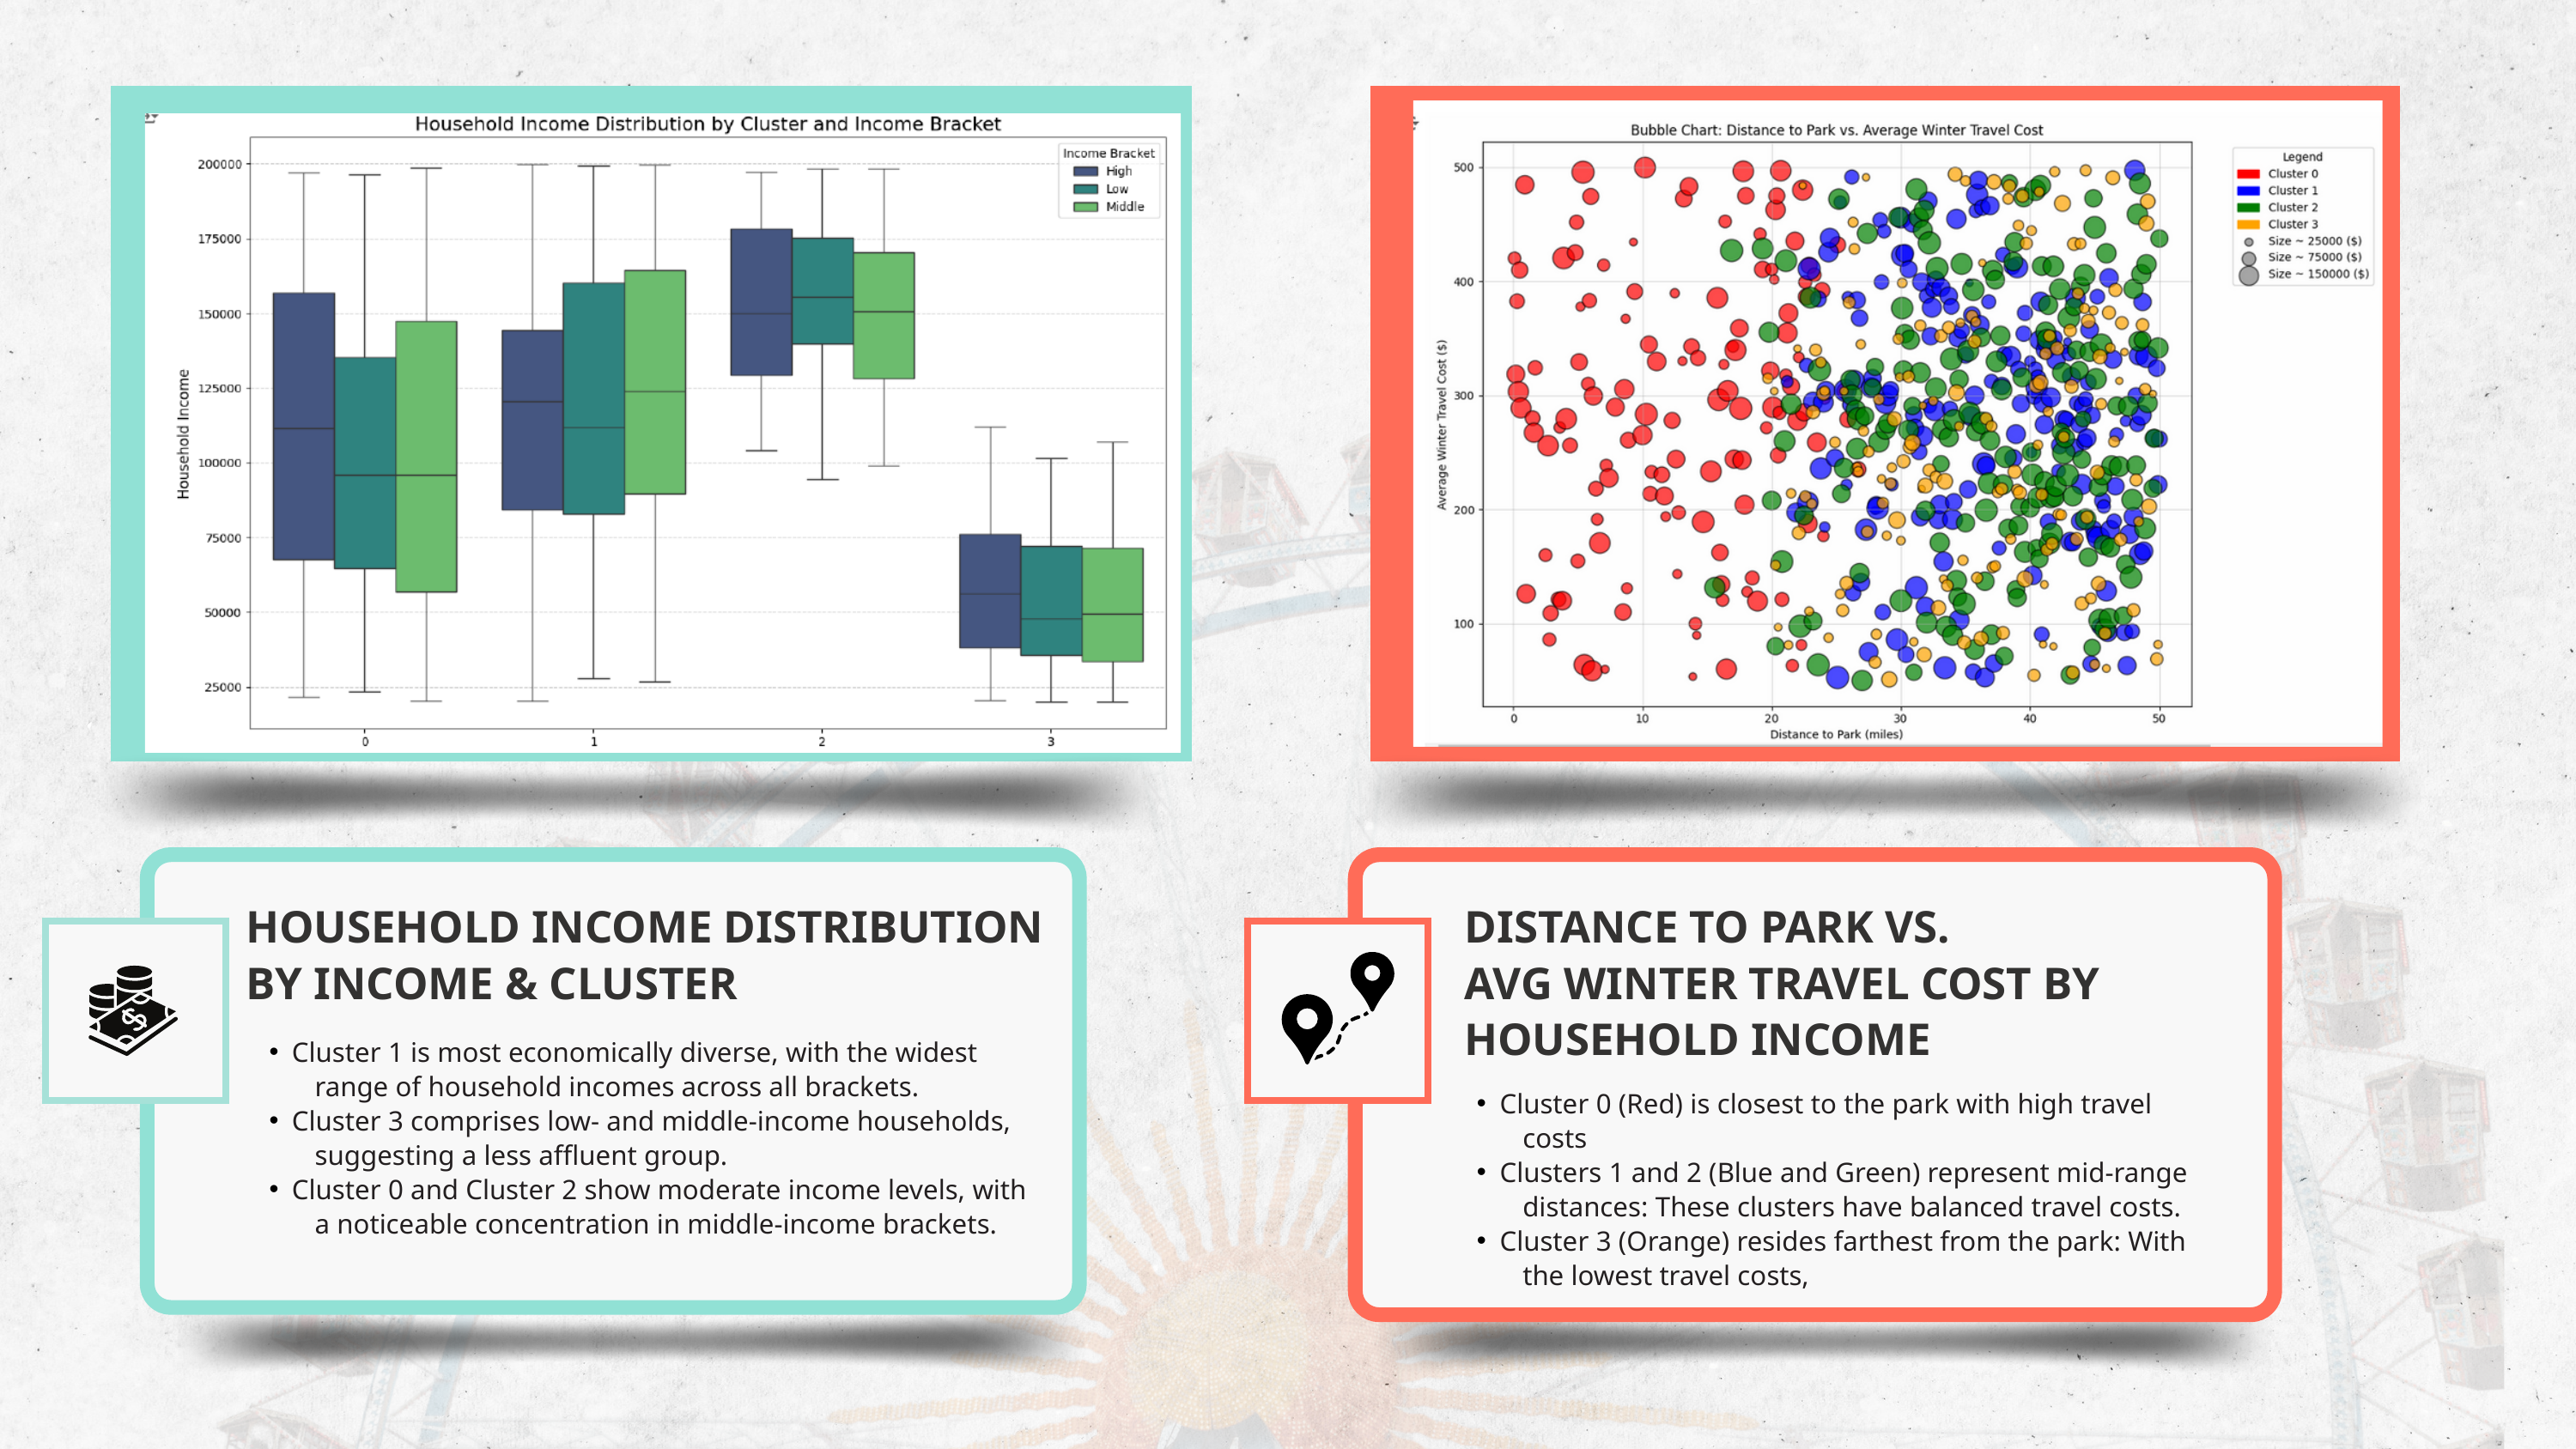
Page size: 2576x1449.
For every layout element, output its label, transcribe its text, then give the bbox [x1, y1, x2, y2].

text_box HOUSEHOLD INCOME DISTRIBUTION BY INCOME & CLUSTER [246, 895, 1069, 1009]
text_box Cluster 0 (Red) is closest to the park with high travel costs Clusters 1 and 2 (Blue and Green) represent mid-range distances: These clusters have balanced travel costs. Cluster 3 (Orange) resides farthest from the park: With the lowest travel costs, [1431, 1084, 2217, 1287]
text_box [0, 0, 2576, 1449]
text_box Cluster 1 is most economically diverse, with the widest range of household incomes across all brackets. Cluster 3 comprises low- and middle-income households, suggesting a less affluent group. Cluster 0 and Cluster 2 show moderate income levels, with a noticeable concentration in middle-income brackets. [223, 1033, 1040, 1269]
text_box DISTANCE TO PARK VS. AVG WINTER TRAVEL COST BY HOUSEHOLD INCOME [1464, 895, 2217, 1064]
